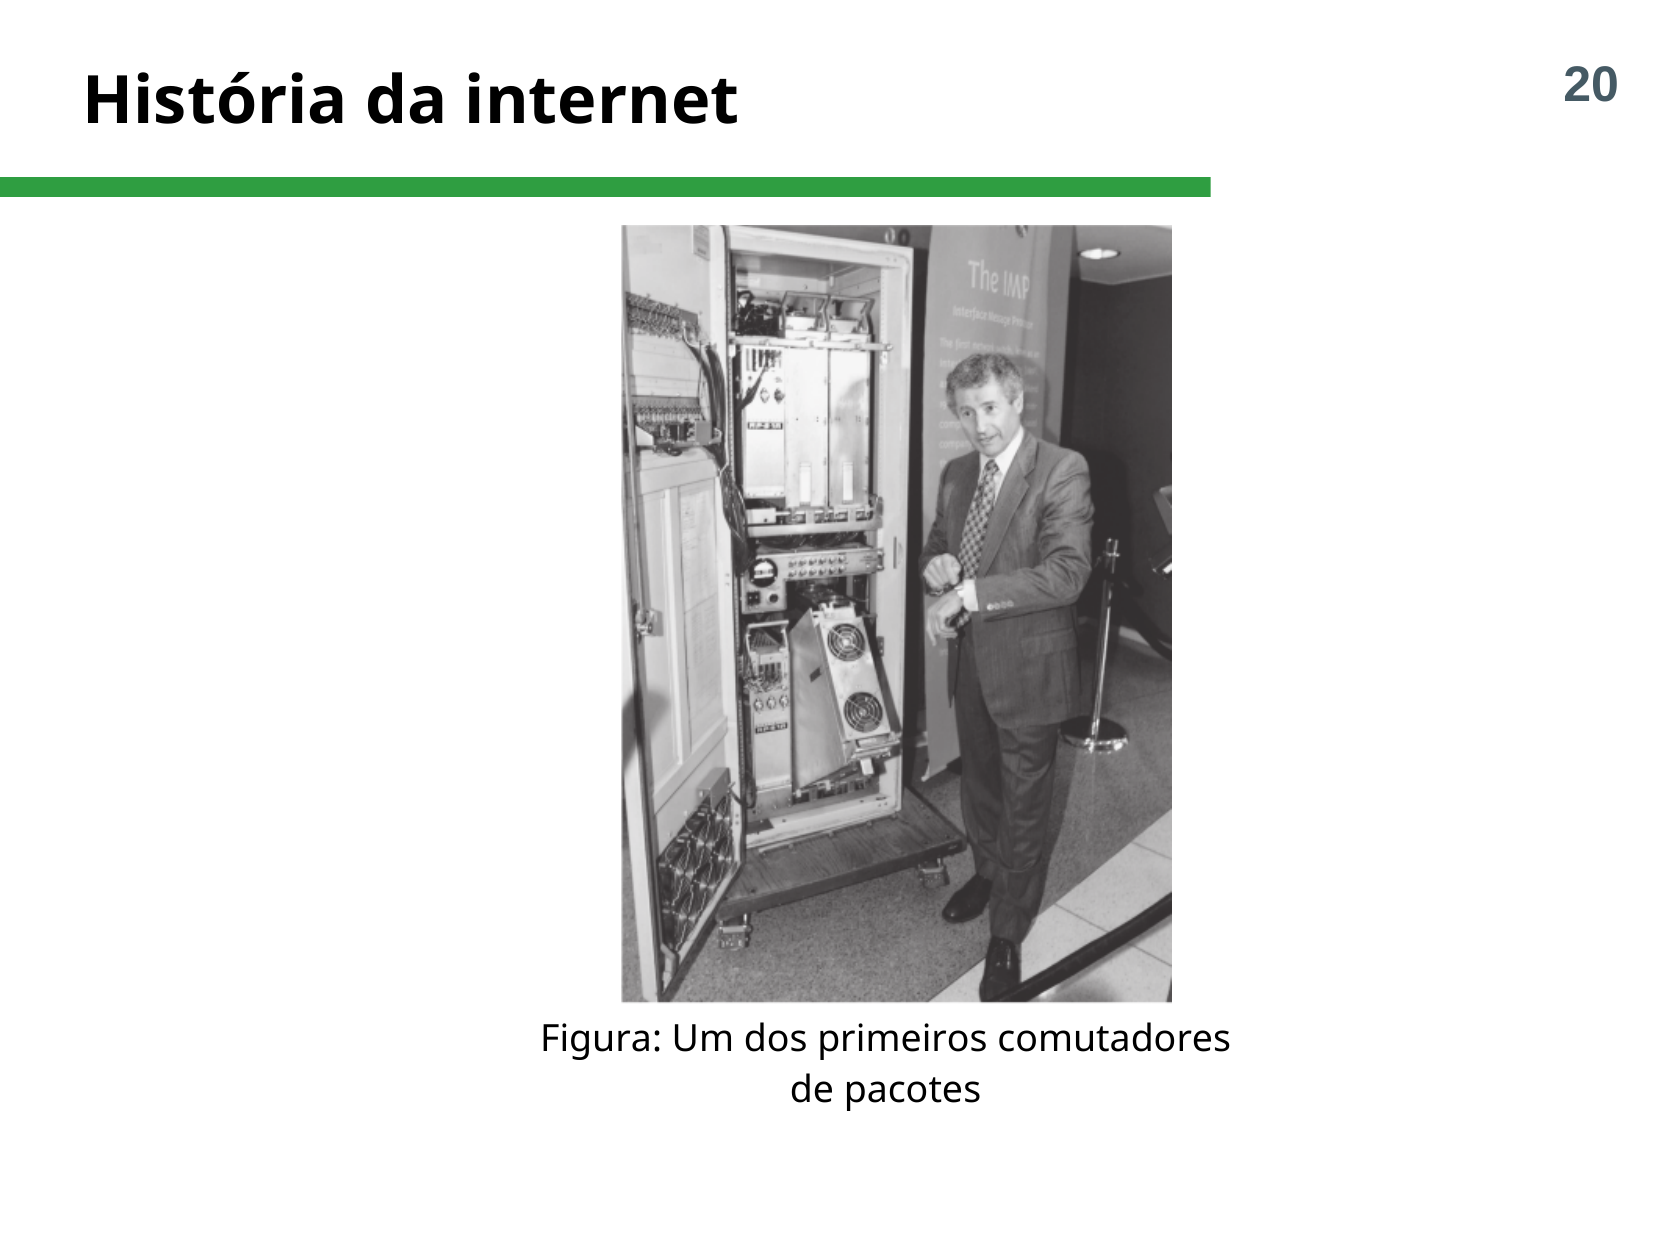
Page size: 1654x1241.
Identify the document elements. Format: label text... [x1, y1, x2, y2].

picture [620, 225, 1172, 1003]
title História da internet [82, 0, 1152, 202]
text_box Figura: Um dos primeiros comutadores de pacotes [501, 1003, 1270, 1124]
